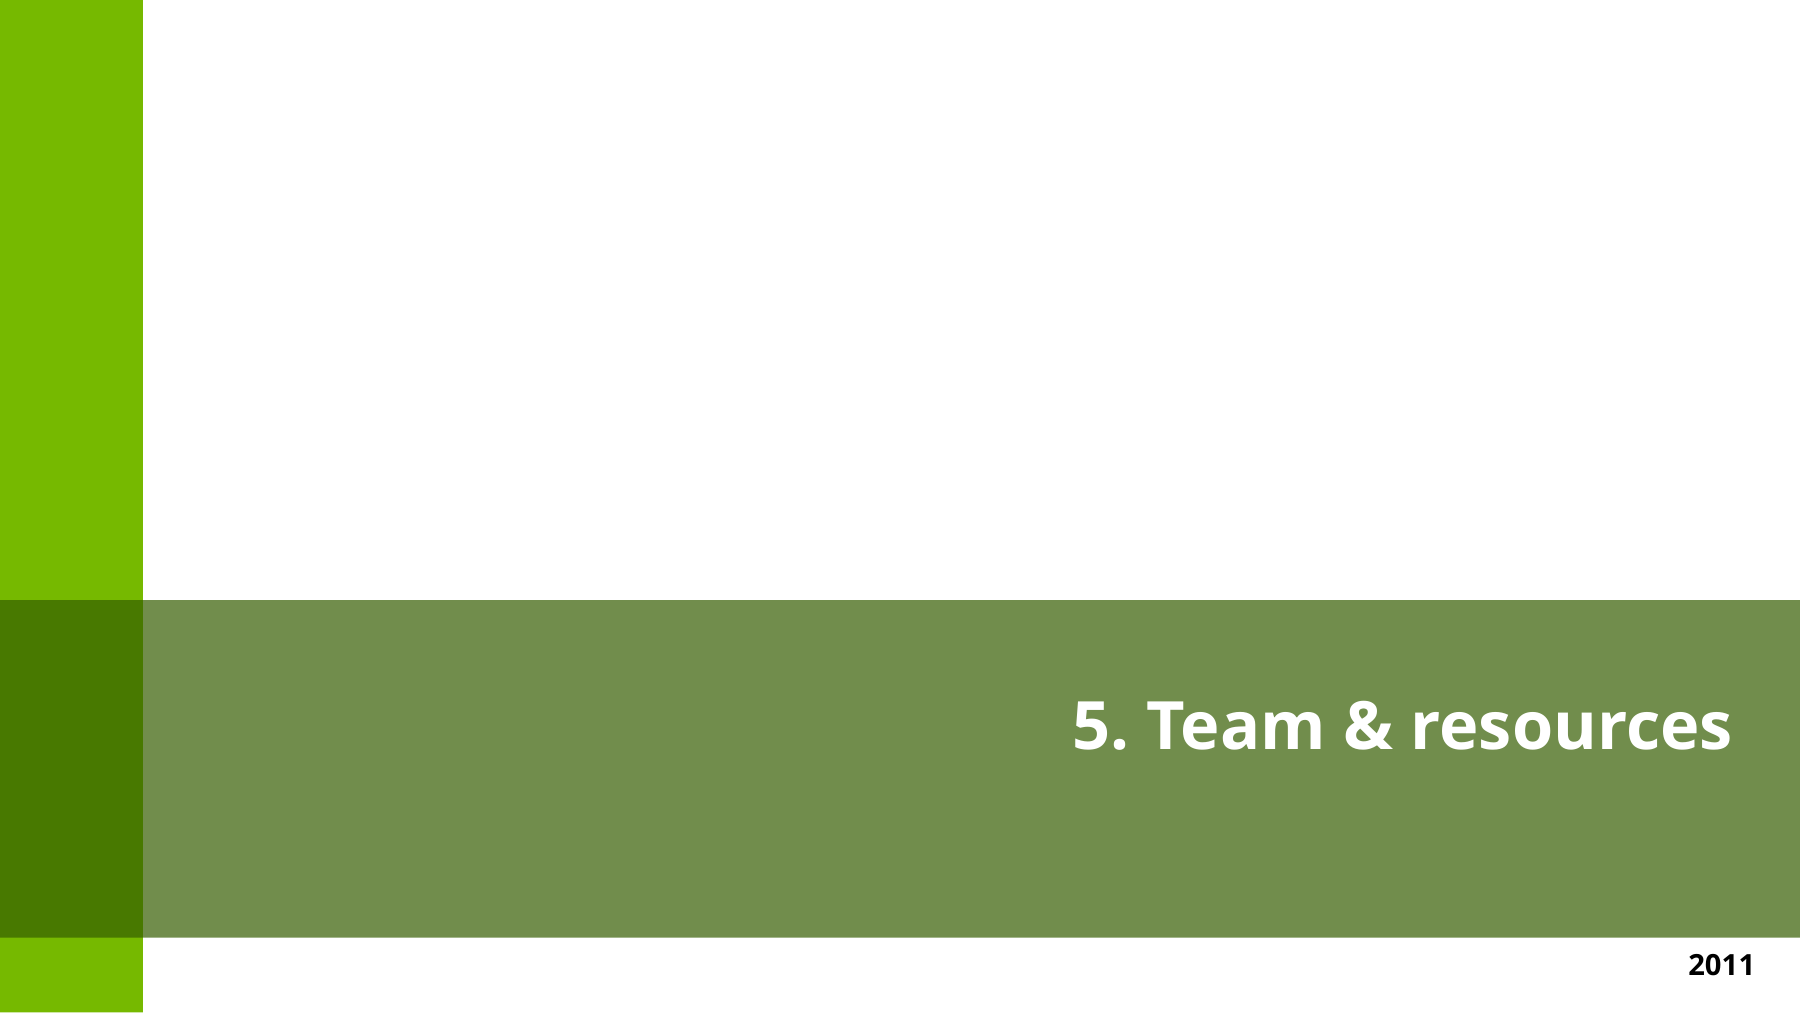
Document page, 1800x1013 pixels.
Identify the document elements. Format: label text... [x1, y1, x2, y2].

text_box 5. Team & resources [0, 600, 1800, 938]
